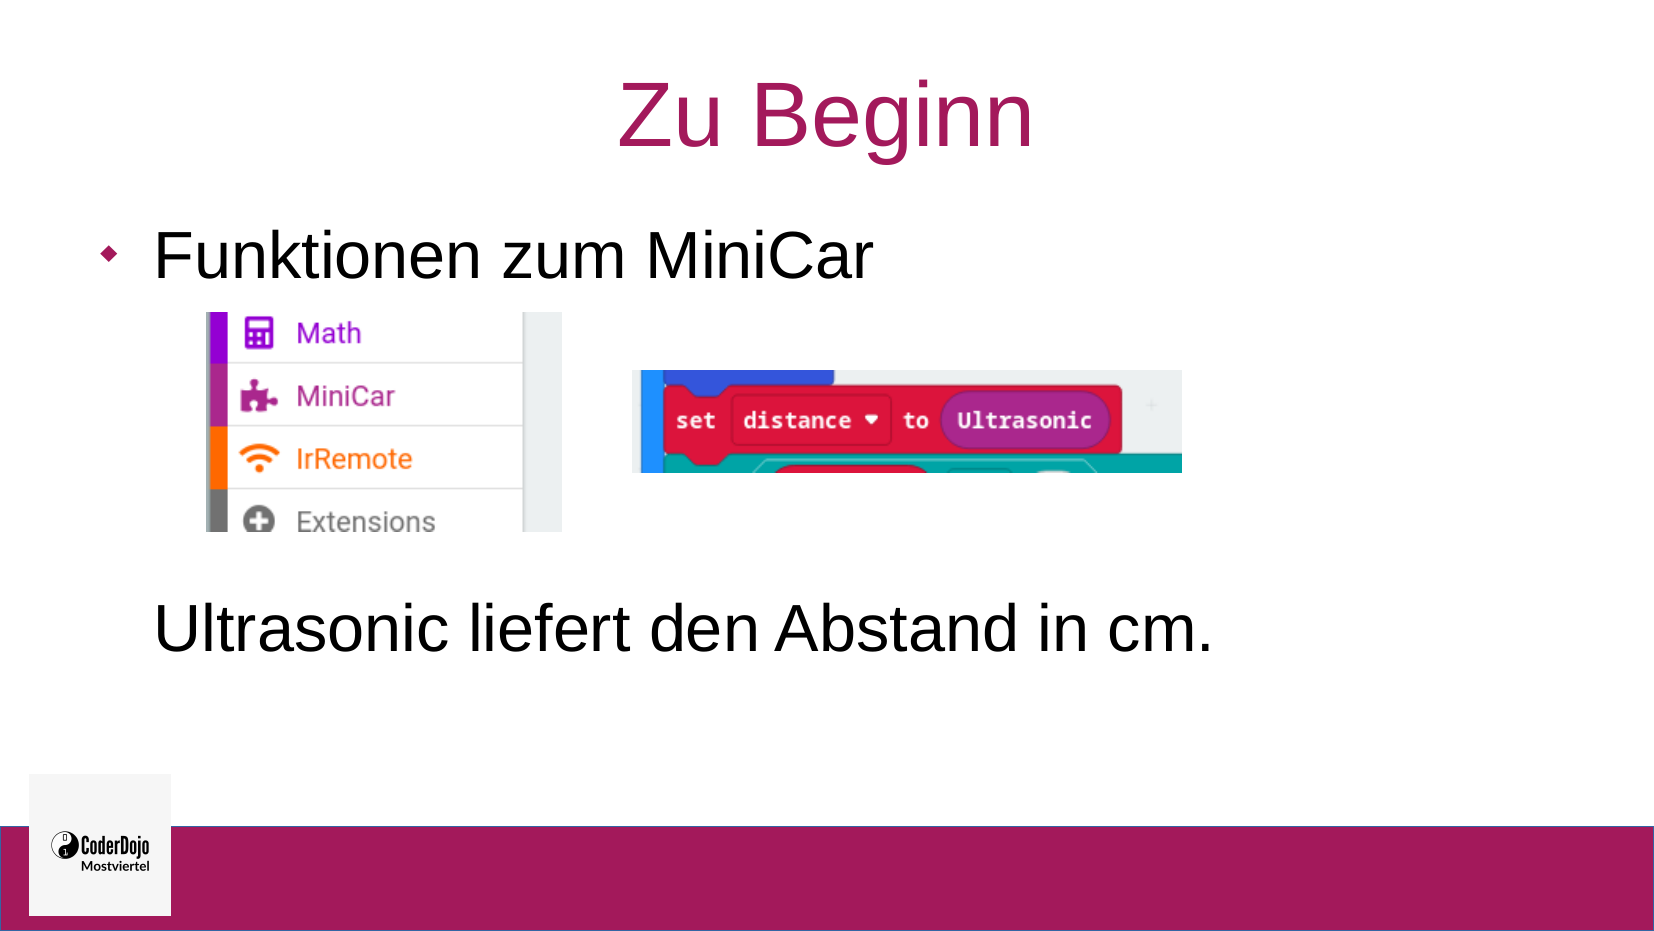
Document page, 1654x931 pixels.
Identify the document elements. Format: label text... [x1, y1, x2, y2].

picture [632, 370, 1182, 473]
list Funktionen zum MiniCar Ultrasonic liefert den Abstand in cm. [82, 217, 1536, 758]
picture [206, 312, 562, 532]
picture [29, 774, 171, 916]
title Zu Beginn [82, 37, 1571, 193]
